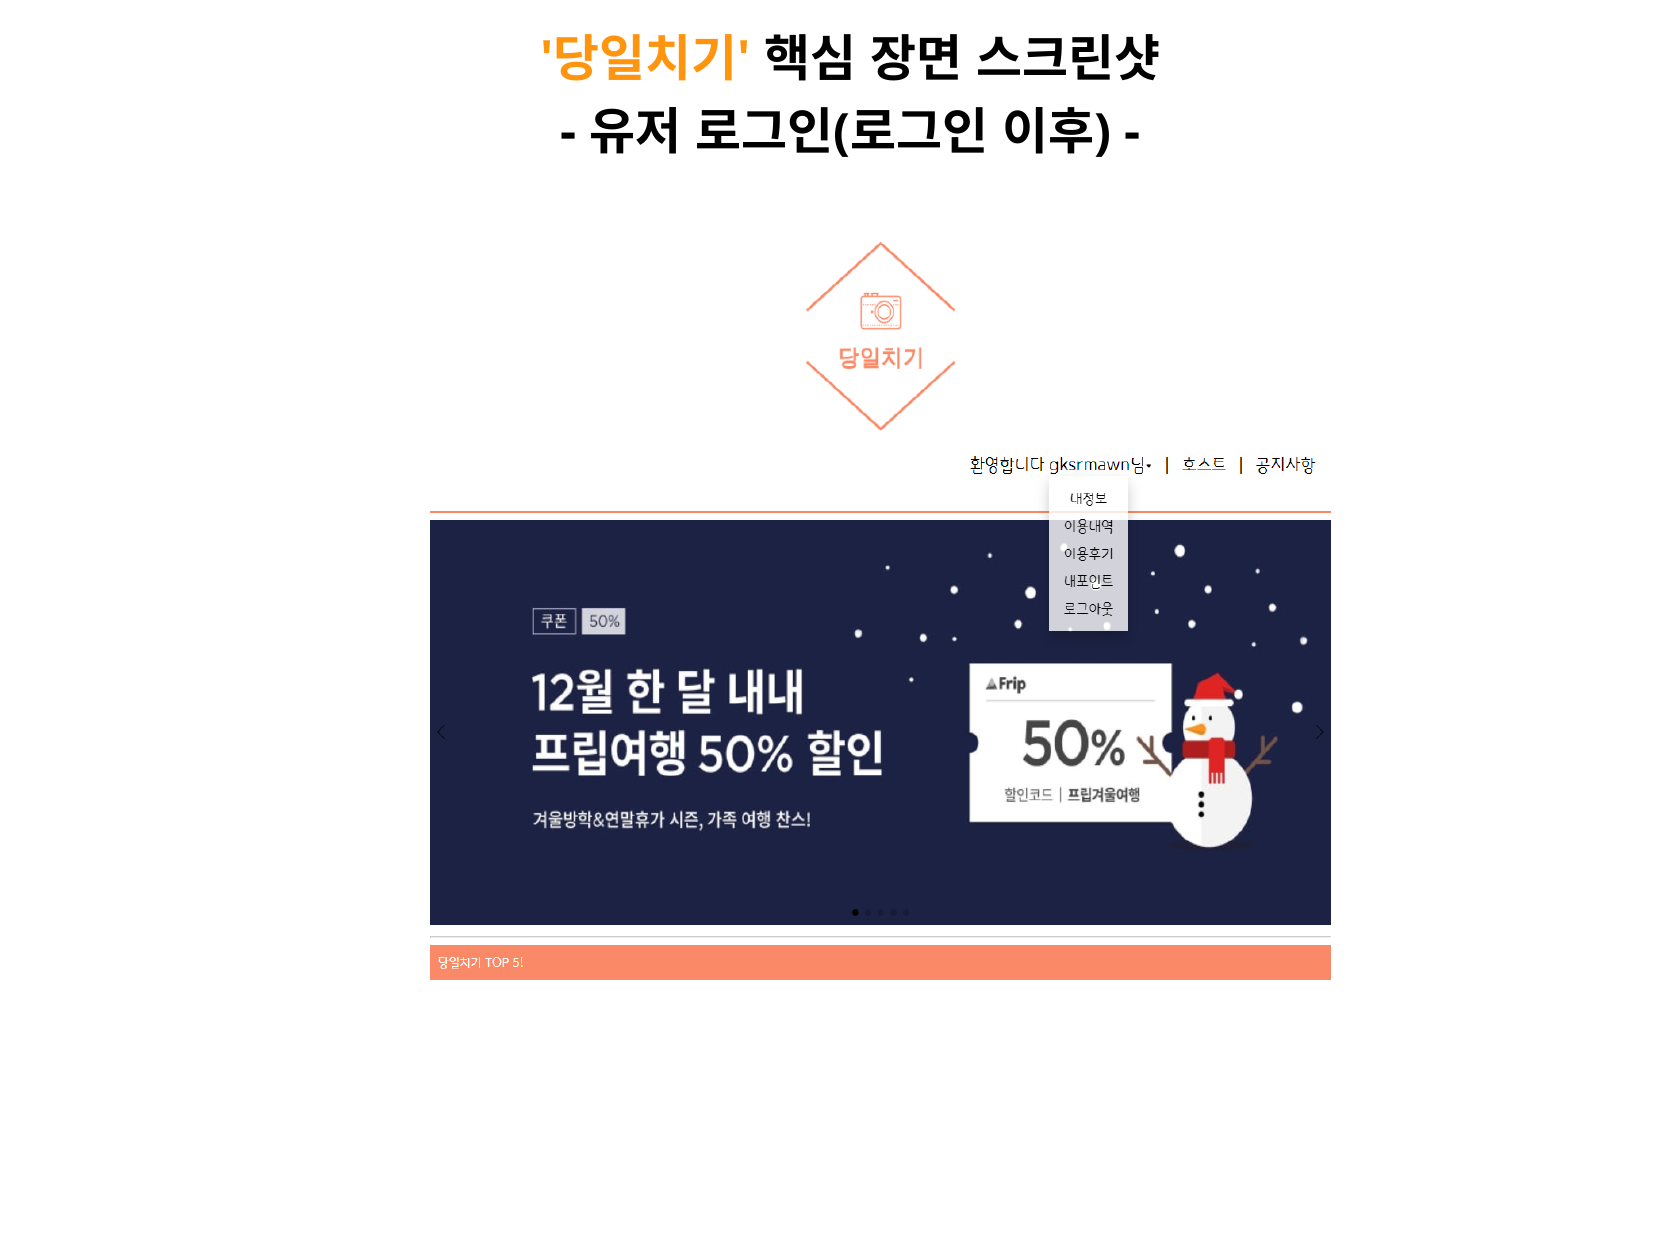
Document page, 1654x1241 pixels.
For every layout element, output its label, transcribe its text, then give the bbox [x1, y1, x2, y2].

title '당일치기' 핵심 장면 스크린샷 - 유저 로그인(로그인 이후) - [106, 0, 1595, 196]
picture [153, 196, 1630, 993]
